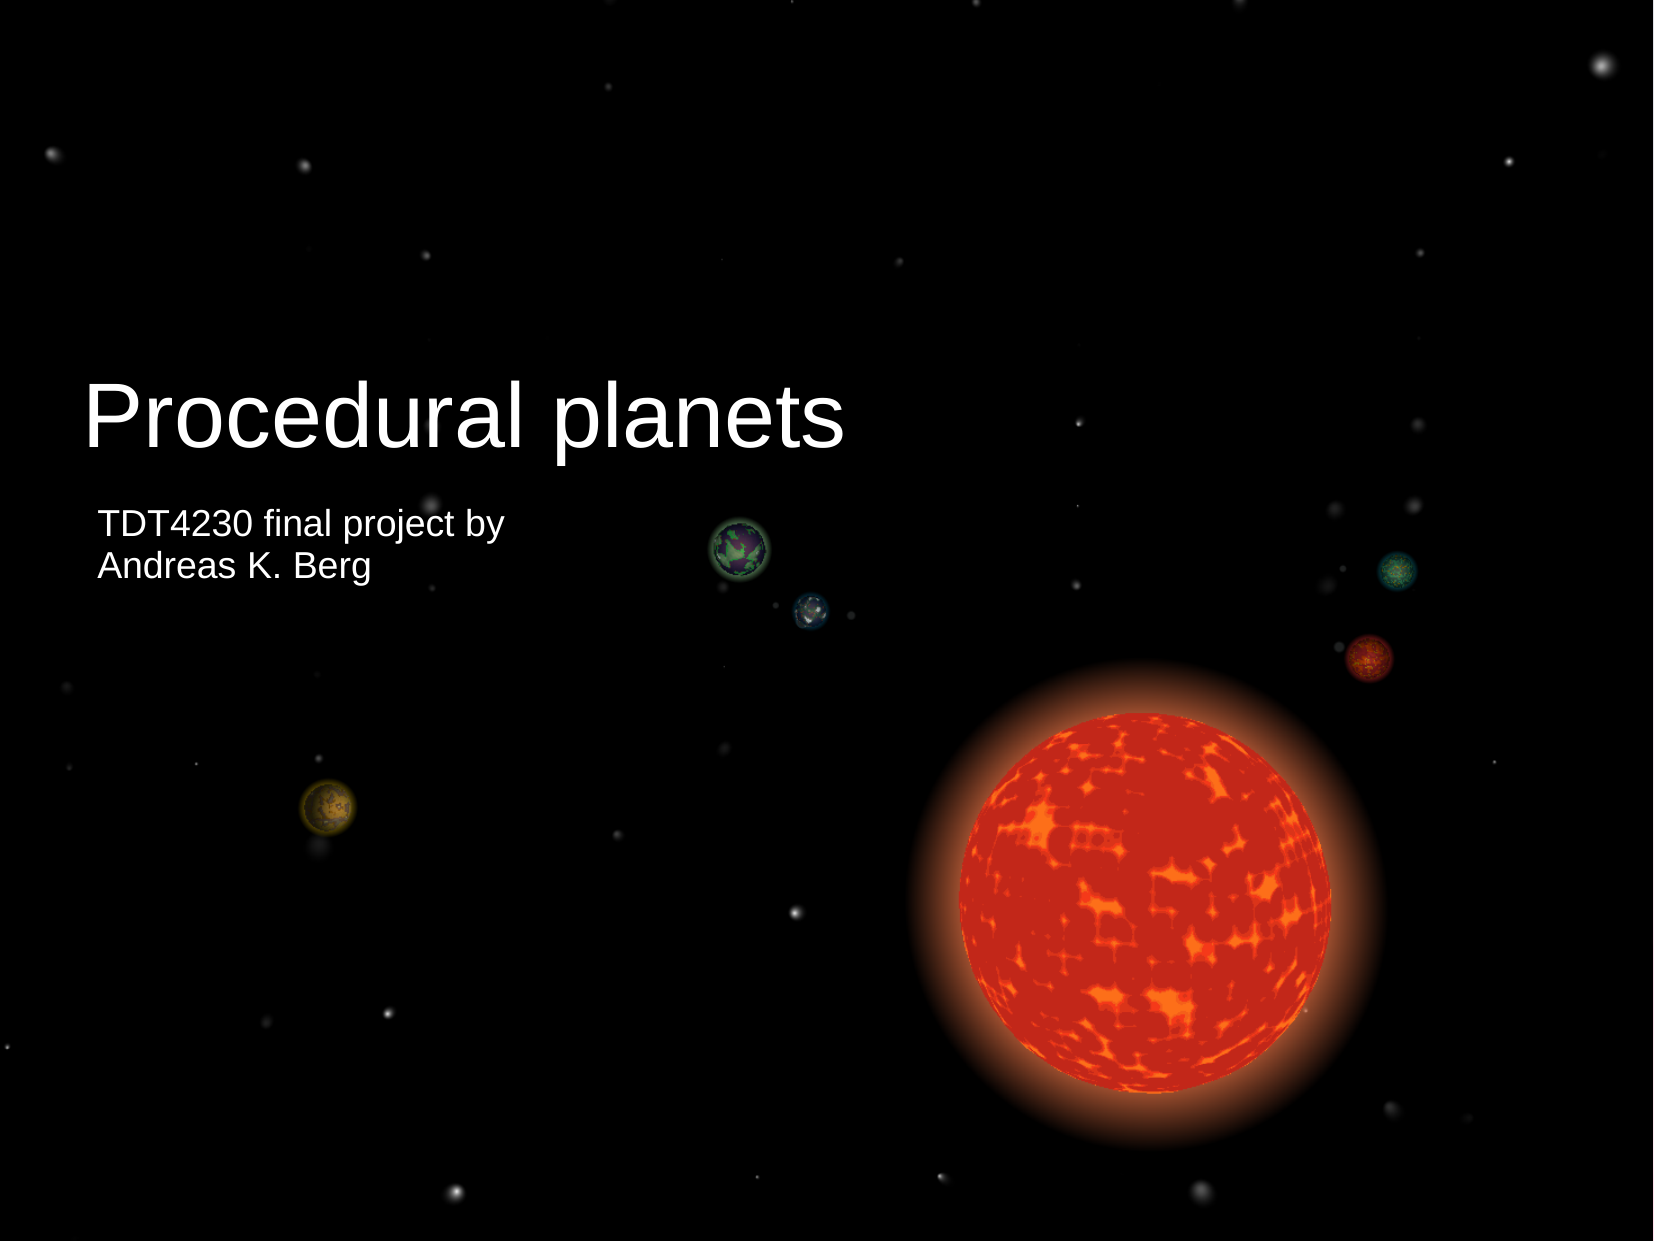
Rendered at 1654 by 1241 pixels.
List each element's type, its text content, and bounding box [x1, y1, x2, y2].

text_box TDT4230 final project by Andreas K. Berg [82, 495, 661, 594]
title Procedural planets [82, 312, 1571, 520]
picture [0, 0, 1654, 1241]
